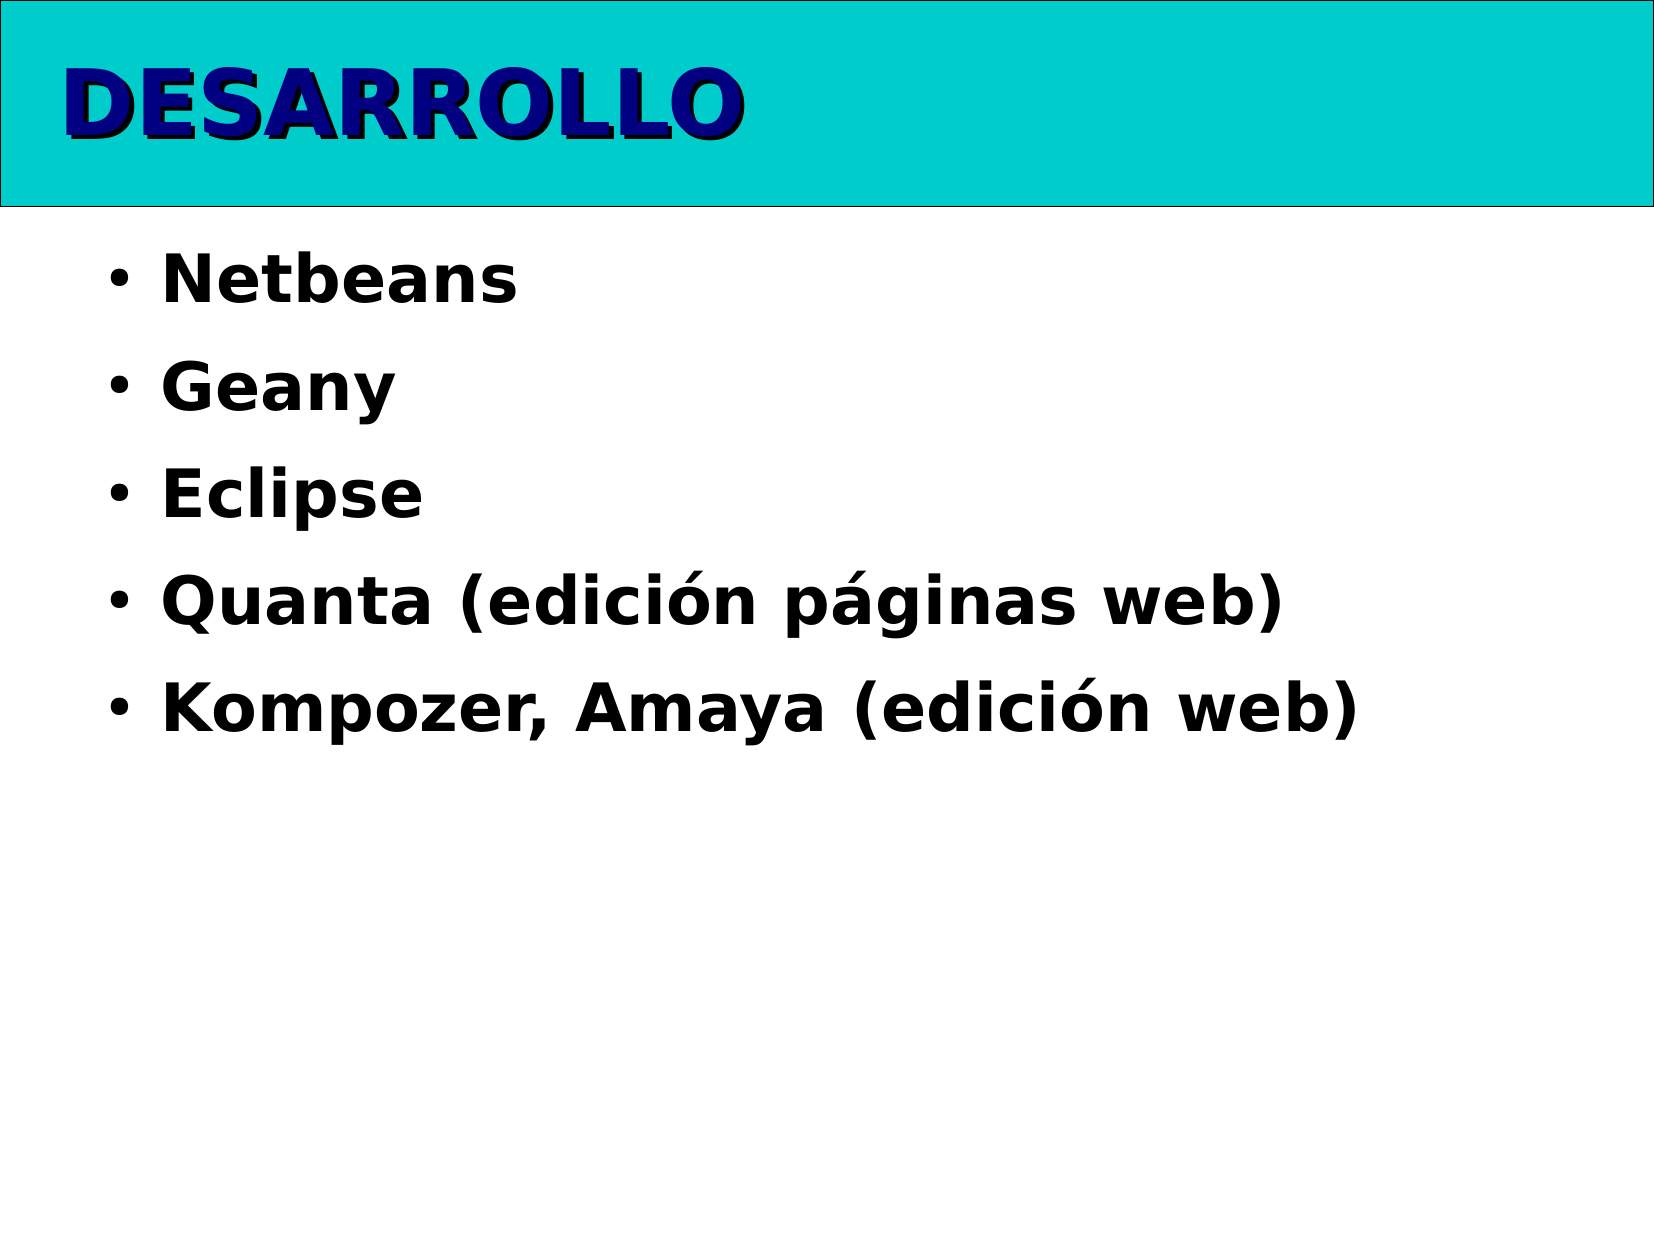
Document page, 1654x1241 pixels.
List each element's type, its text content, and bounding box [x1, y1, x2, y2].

title DESARROLLO [58, 22, 1654, 185]
list Netbeans Geany Eclipse Quanta (edición páginas web) Kompozer, Amaya (edición web) [90, 240, 1579, 1090]
